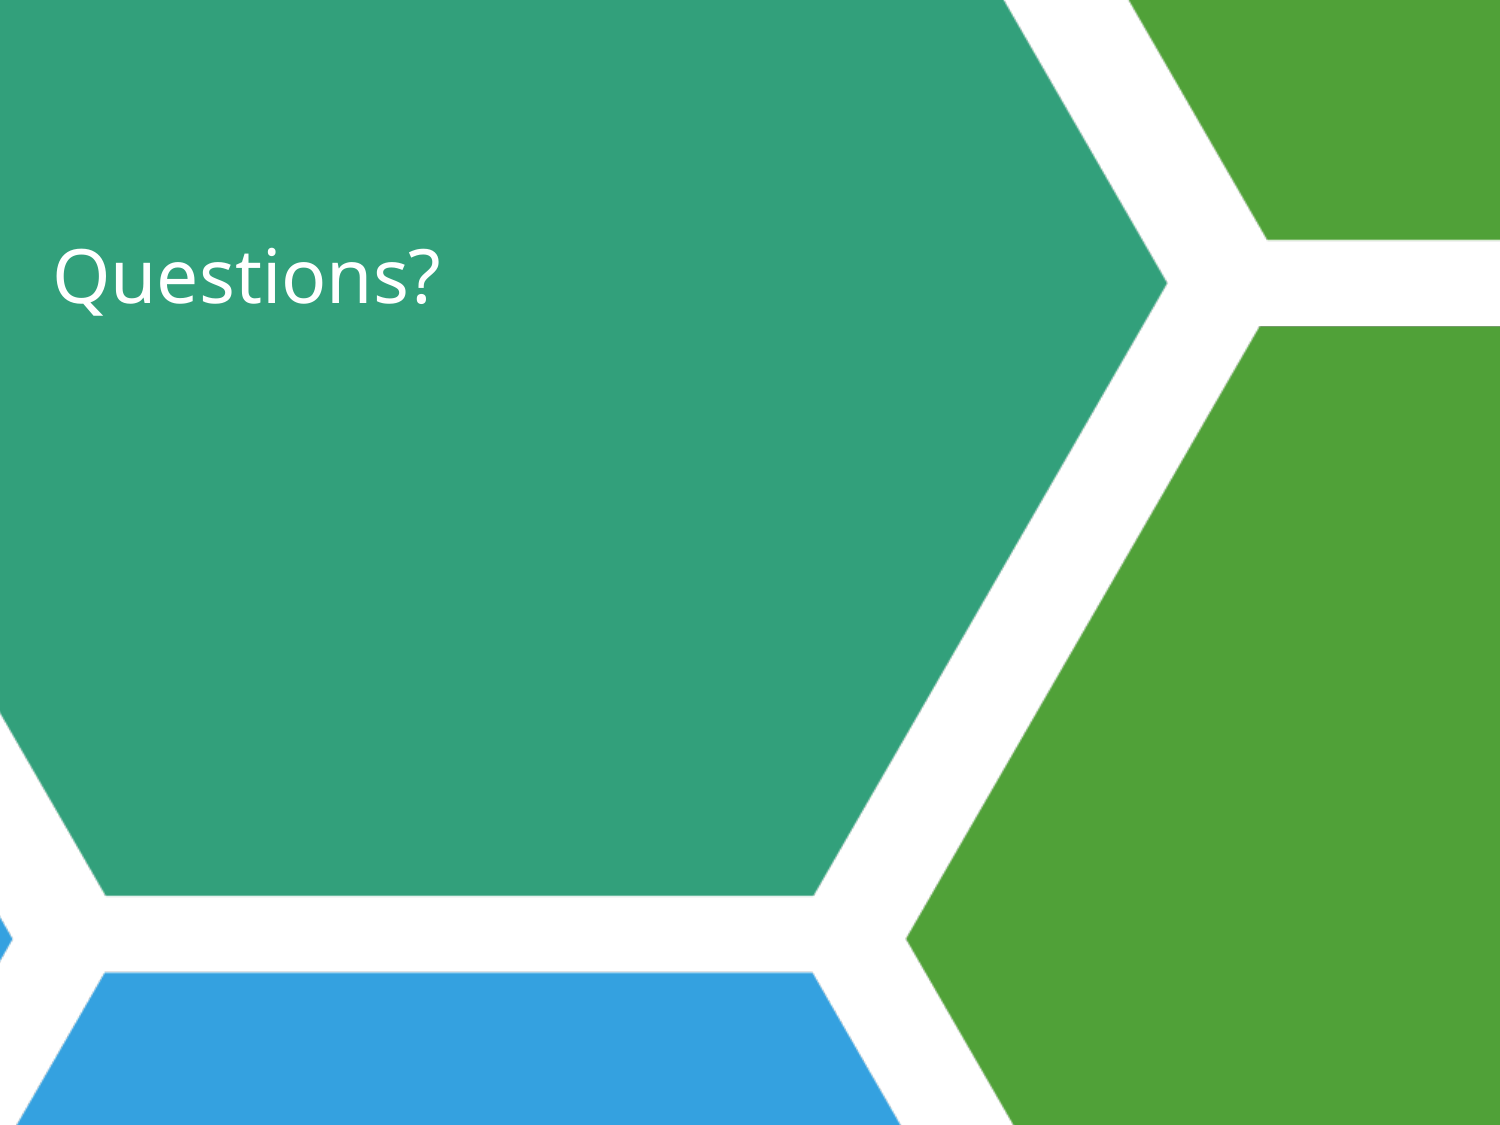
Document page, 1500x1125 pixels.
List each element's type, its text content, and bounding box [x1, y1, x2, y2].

title Questions? [52, 147, 1099, 401]
picture [0, 0, 1500, 1125]
